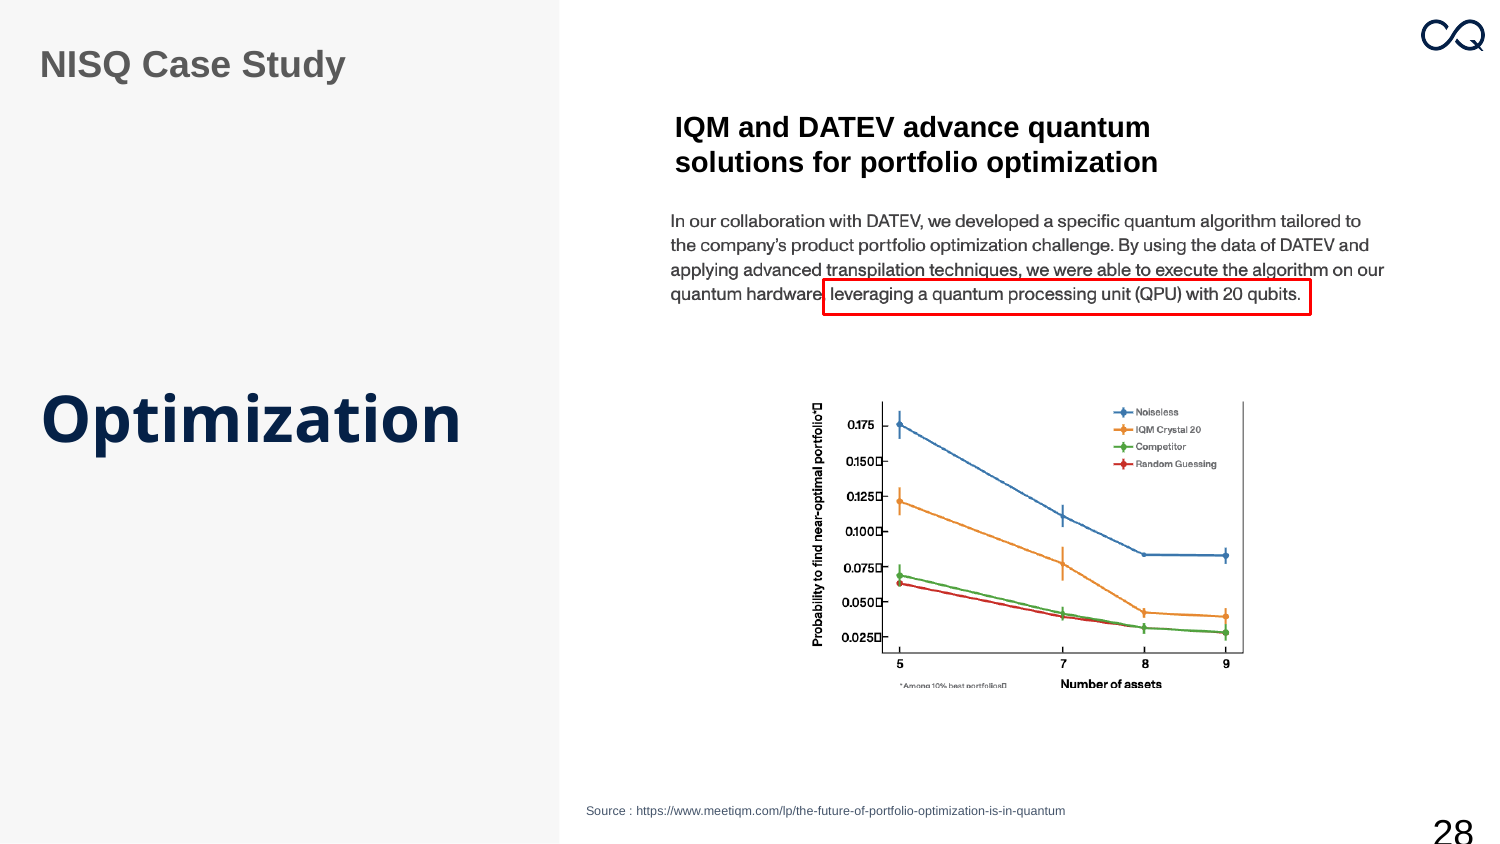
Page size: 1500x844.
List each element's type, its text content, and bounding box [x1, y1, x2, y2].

picture [1421, 19, 1485, 51]
title Optimization [25, 363, 560, 481]
text_box Source : https://www.meetiqm.com/lp/the-future-of-portfolio-optimization-is-in-quantum [571, 792, 1475, 819]
text_box IQM and DATEV advance quantum solutions for portfolio optimization [659, 93, 1186, 204]
picture [738, 345, 1273, 745]
text_box NISQ Case Study [24, 24, 518, 100]
picture [606, 188, 1454, 329]
